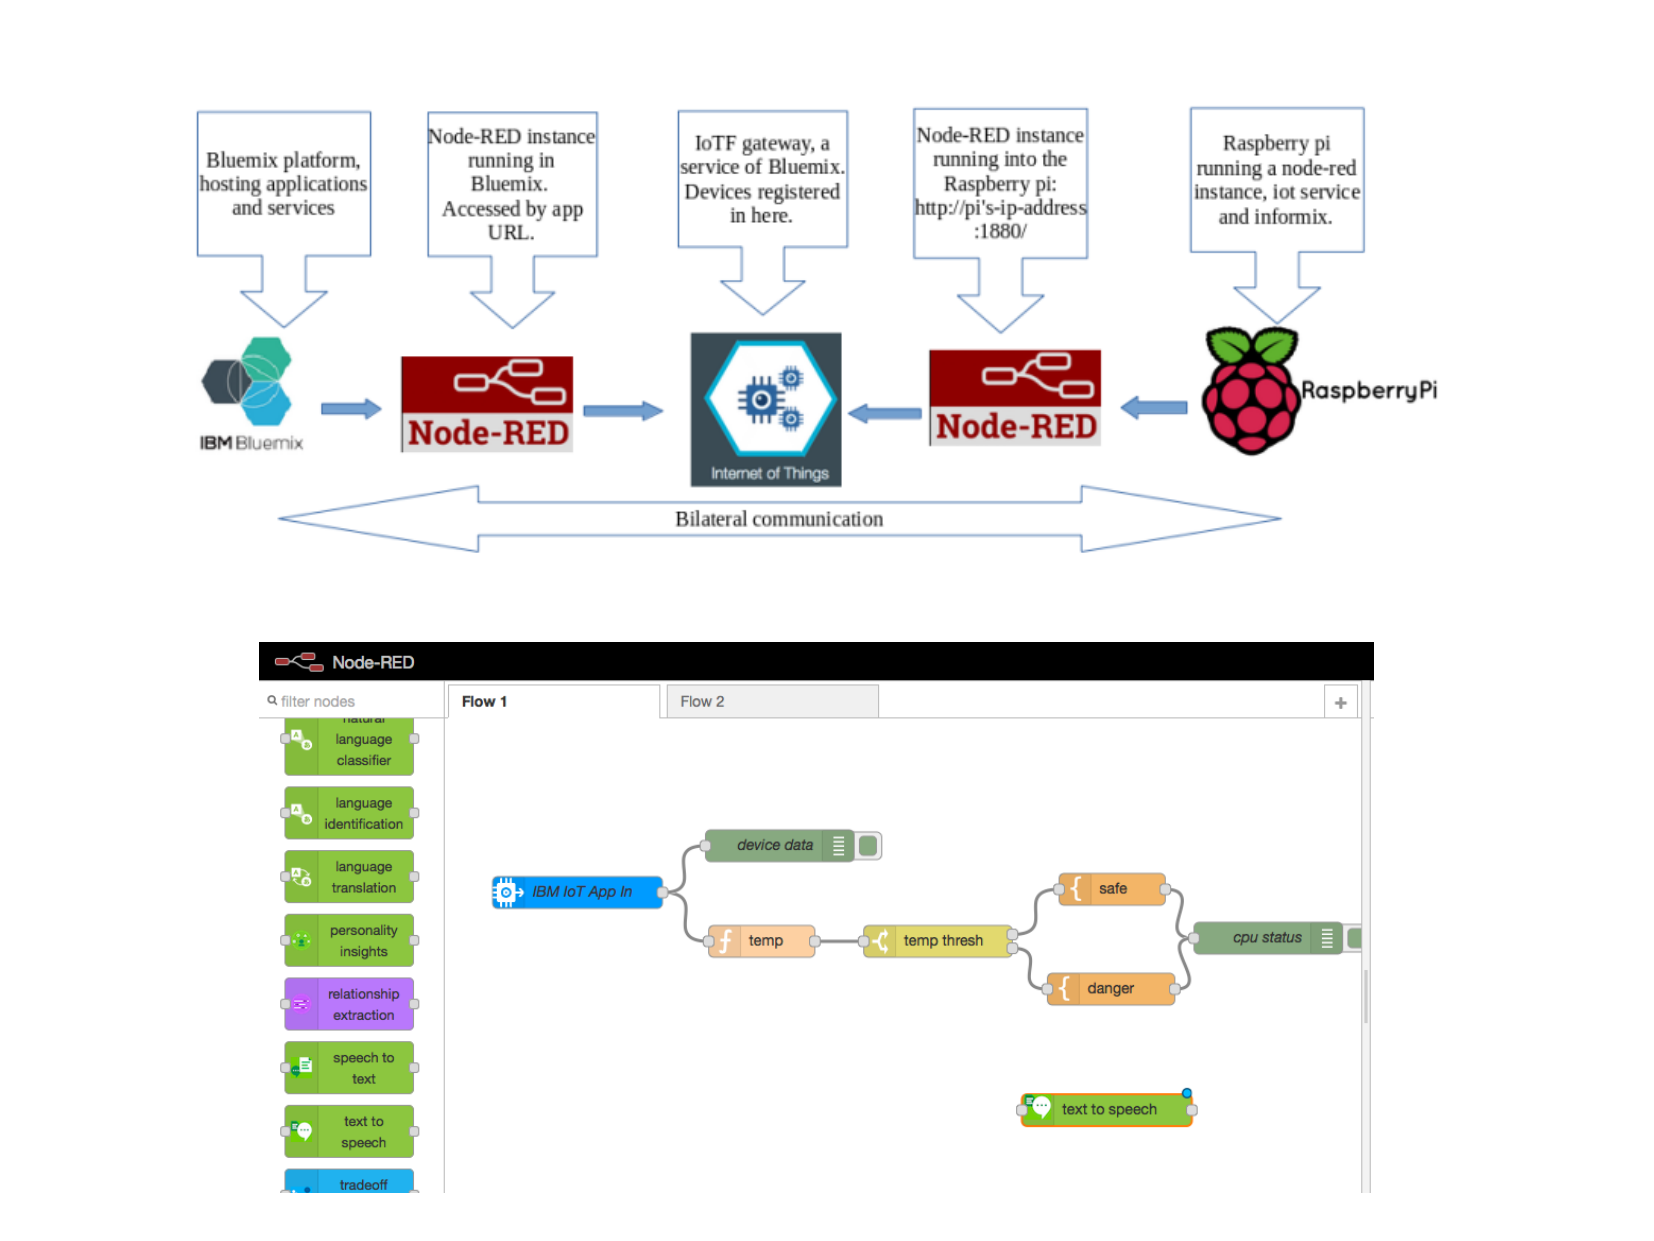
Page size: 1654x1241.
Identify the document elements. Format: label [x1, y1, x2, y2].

picture [259, 642, 1374, 1193]
picture [182, 101, 1441, 556]
